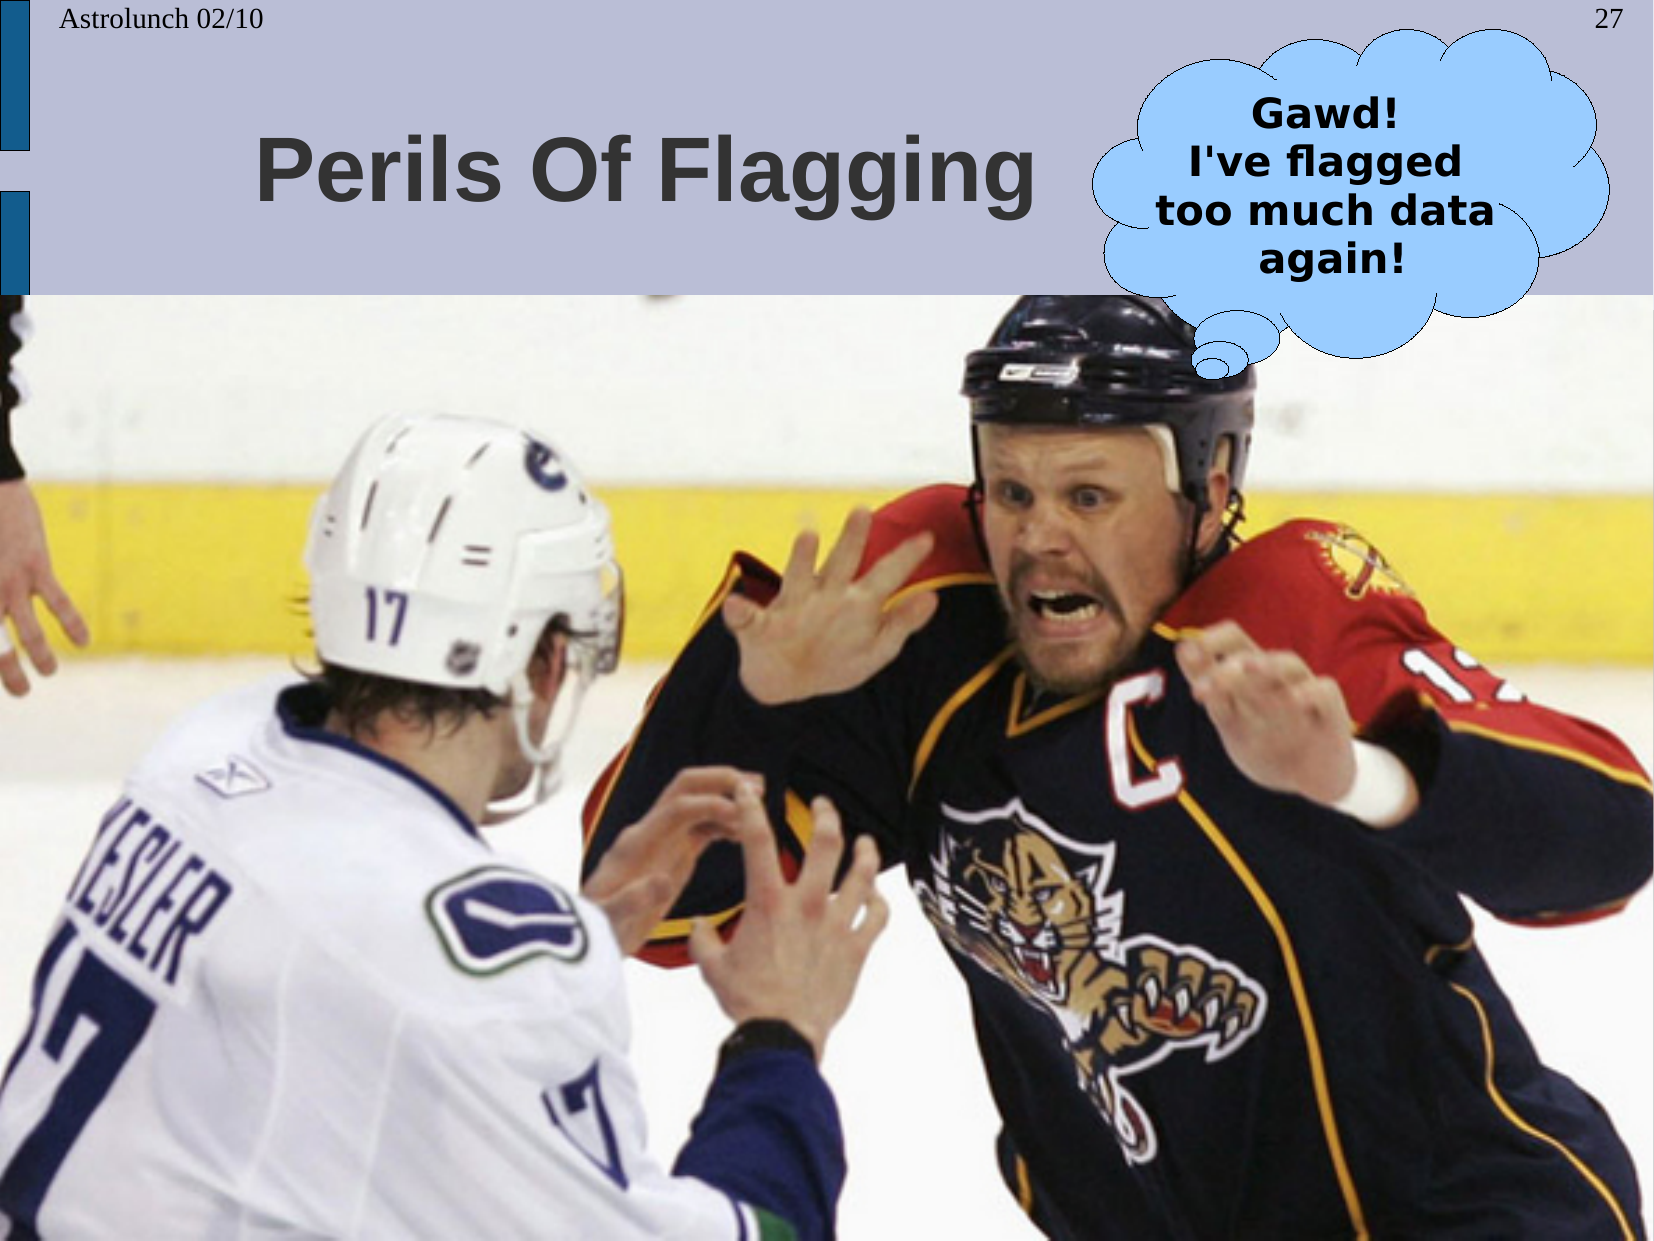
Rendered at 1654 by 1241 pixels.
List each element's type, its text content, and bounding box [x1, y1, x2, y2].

title Perils Of Flagging [0, 73, 1170, 266]
text_box Gawd! I've flagged too much data again! [1092, 29, 1610, 380]
picture [0, 295, 1654, 1241]
